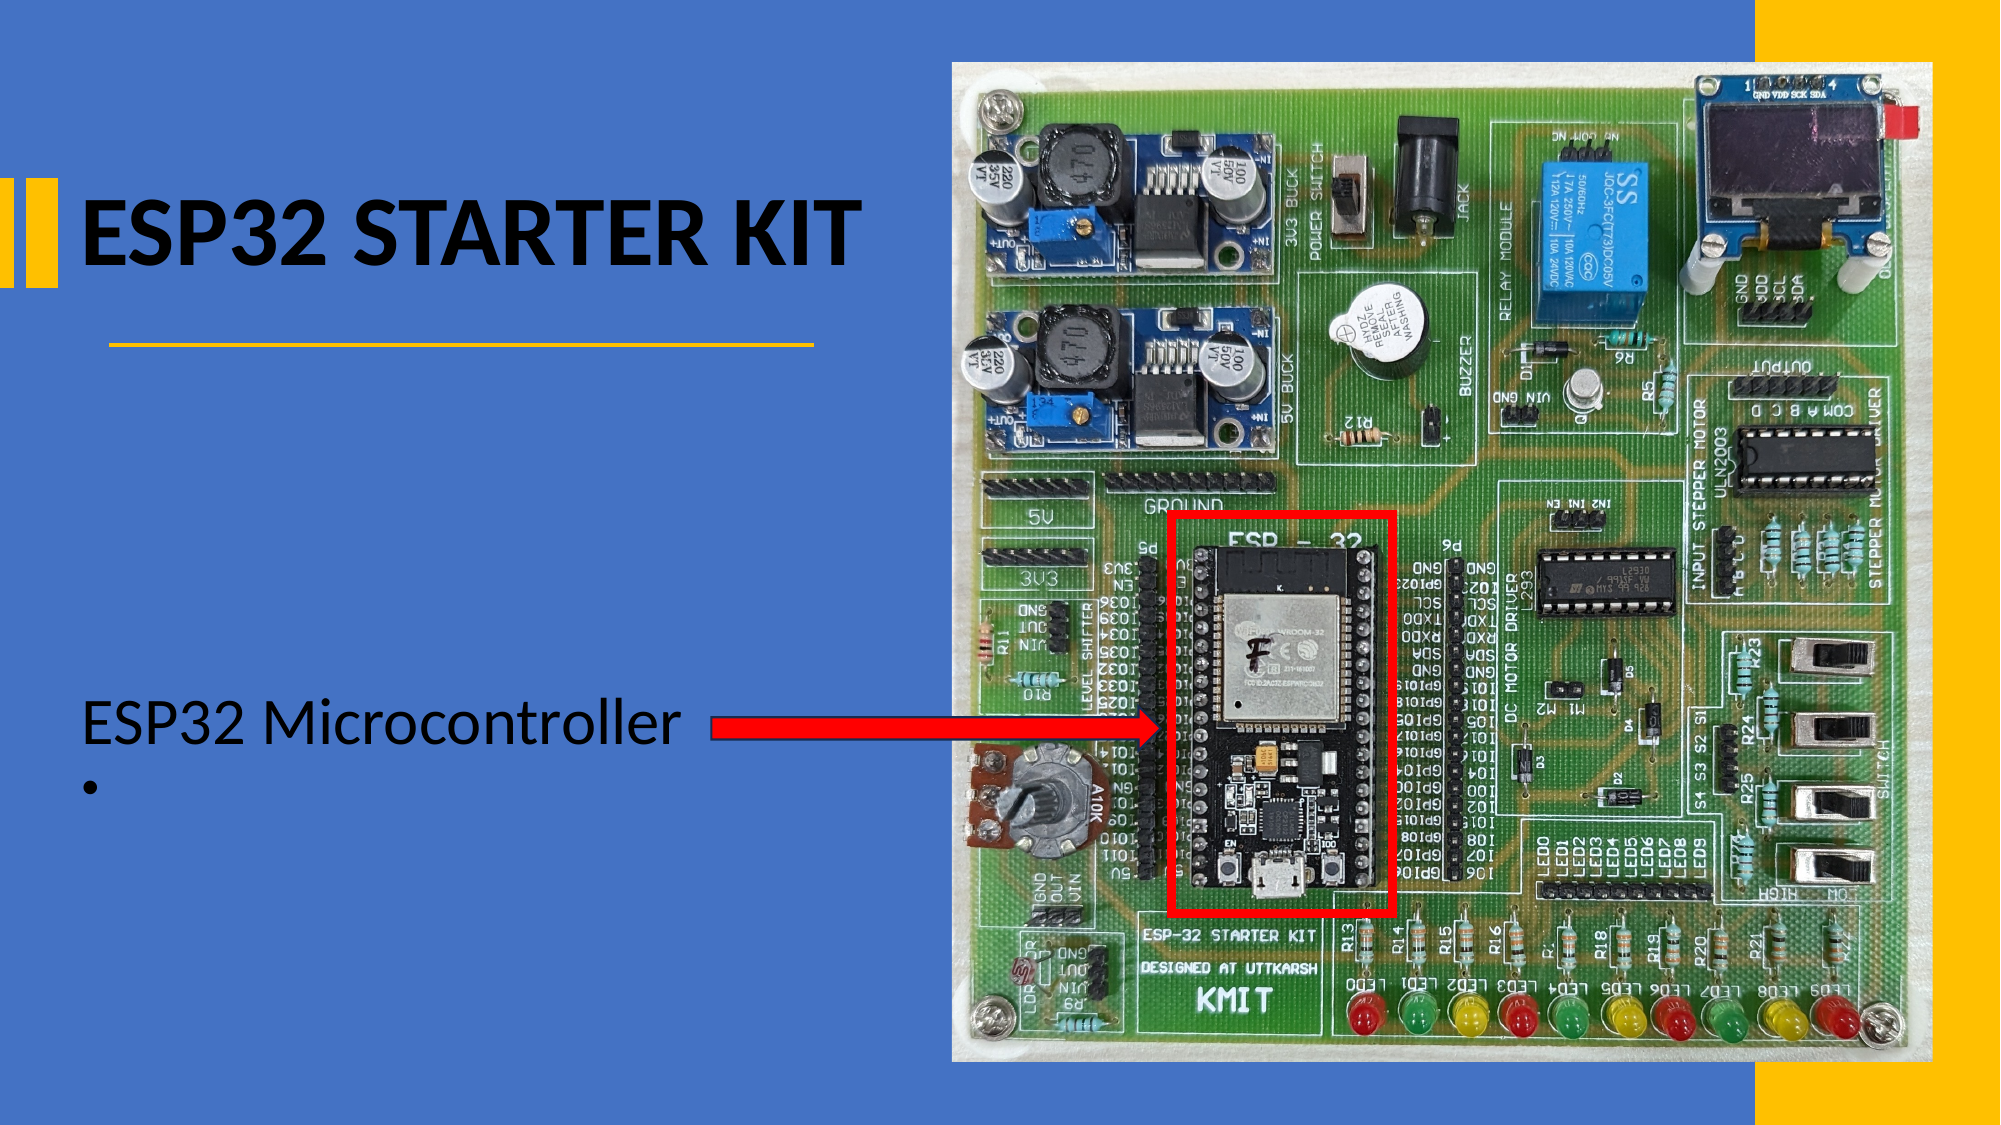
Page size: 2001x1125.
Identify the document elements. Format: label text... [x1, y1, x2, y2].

text_box ESP32 Microcontroller [66, 670, 728, 827]
picture [951, 62, 1933, 1062]
title ESP32 STARTER KIT [65, 140, 889, 326]
text_box [0, 0, 2000, 1125]
